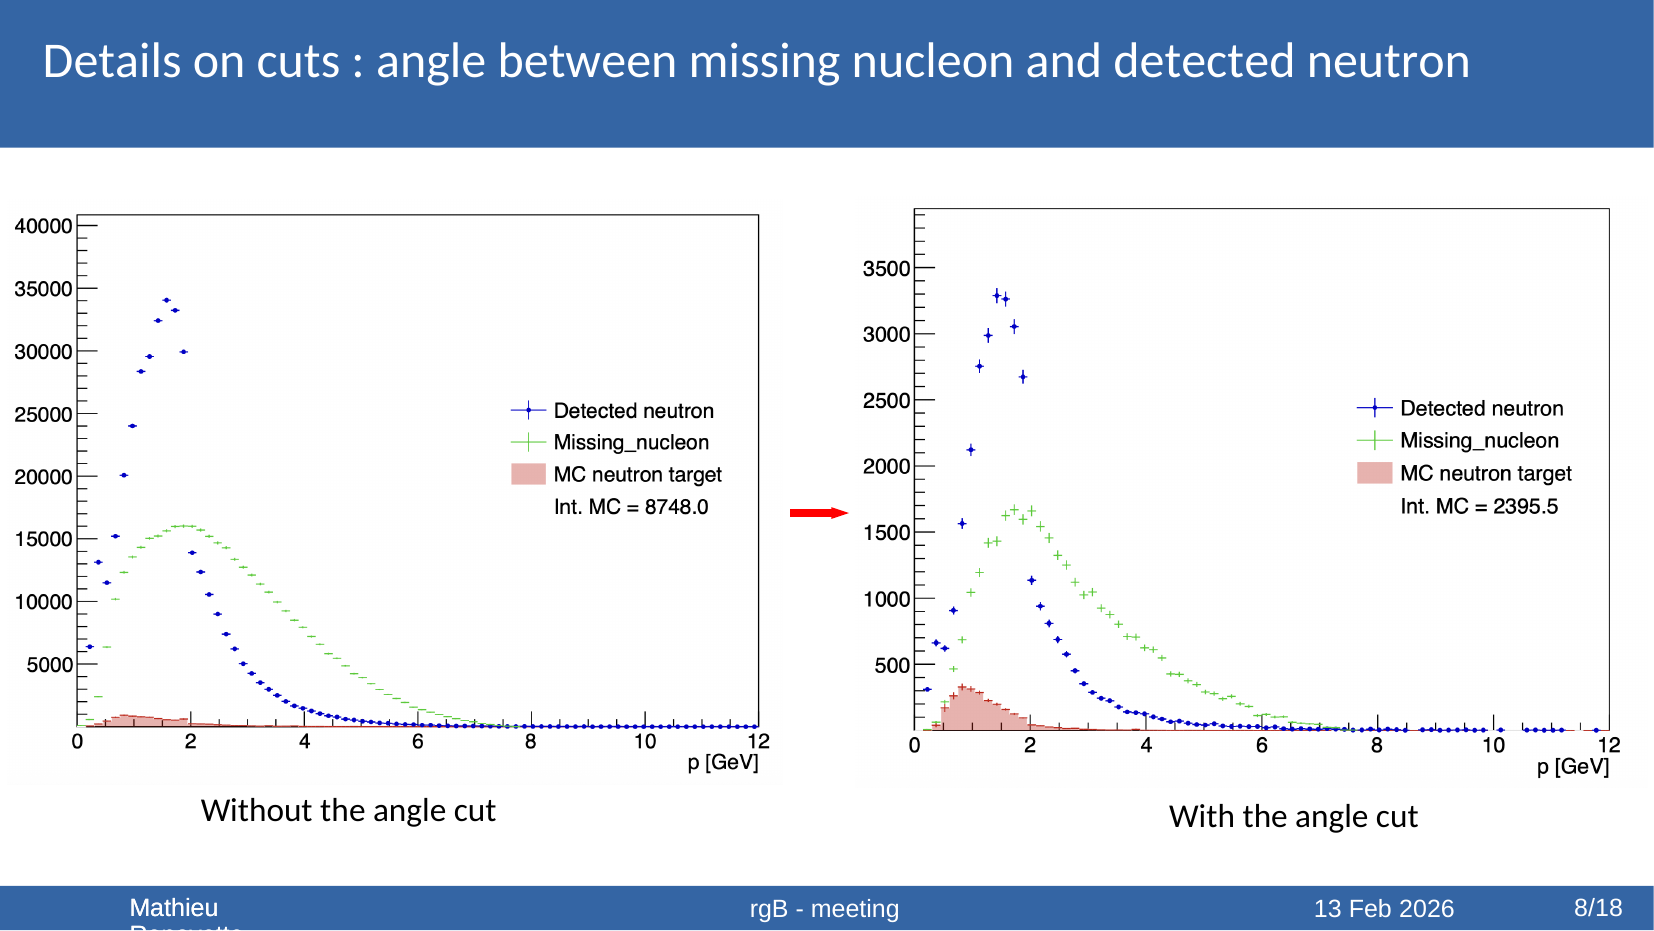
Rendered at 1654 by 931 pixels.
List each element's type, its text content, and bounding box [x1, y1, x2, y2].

text_box 13 Feb 2026 [1299, 887, 1536, 931]
text_box 8/18 [1559, 885, 1654, 930]
text_box [0, 0, 1654, 148]
text_box With the angle cut [1154, 788, 1445, 843]
text_box Details on cuts : angle between missing nucleon and detected neutron [27, 32, 1640, 110]
text_box Mathieu Ronayette [114, 885, 355, 929]
picture [7, 199, 783, 785]
text_box rgB - meeting [734, 887, 953, 931]
picture [855, 196, 1648, 788]
text_box [226, 885, 1654, 931]
text_box [0, 885, 131, 931]
text_box Without the angle cut [185, 785, 523, 837]
